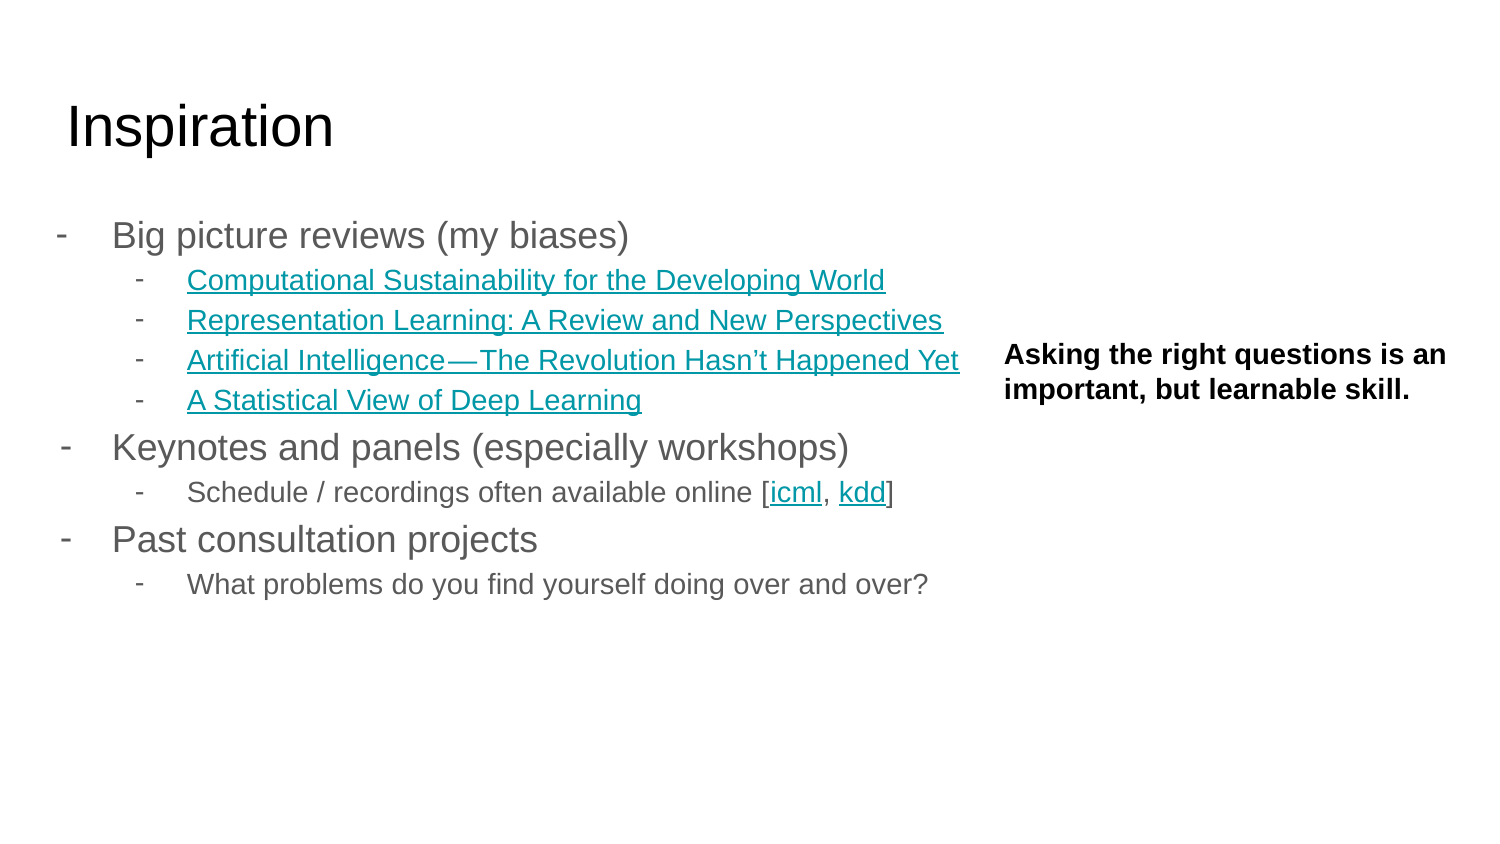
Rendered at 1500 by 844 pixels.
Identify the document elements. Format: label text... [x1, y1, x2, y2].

text_box Asking the right questions is an important, but learnable skill. [988, 320, 1500, 415]
list Big picture reviews (my biases) Computational Sustainability for the Developing World Representation Learning: A Review and New Perspectives Artificial Intelligence — The Revolution Hasn’t Happened Yet A Statistical View of Deep Learning Keynotes and panels (especially workshops) Schedule / recordings often available online [icml, kdd] Past consultation projects What problems do you find yourself doing over and over? [21, 189, 1049, 675]
title Inspiration [51, 72, 1449, 167]
